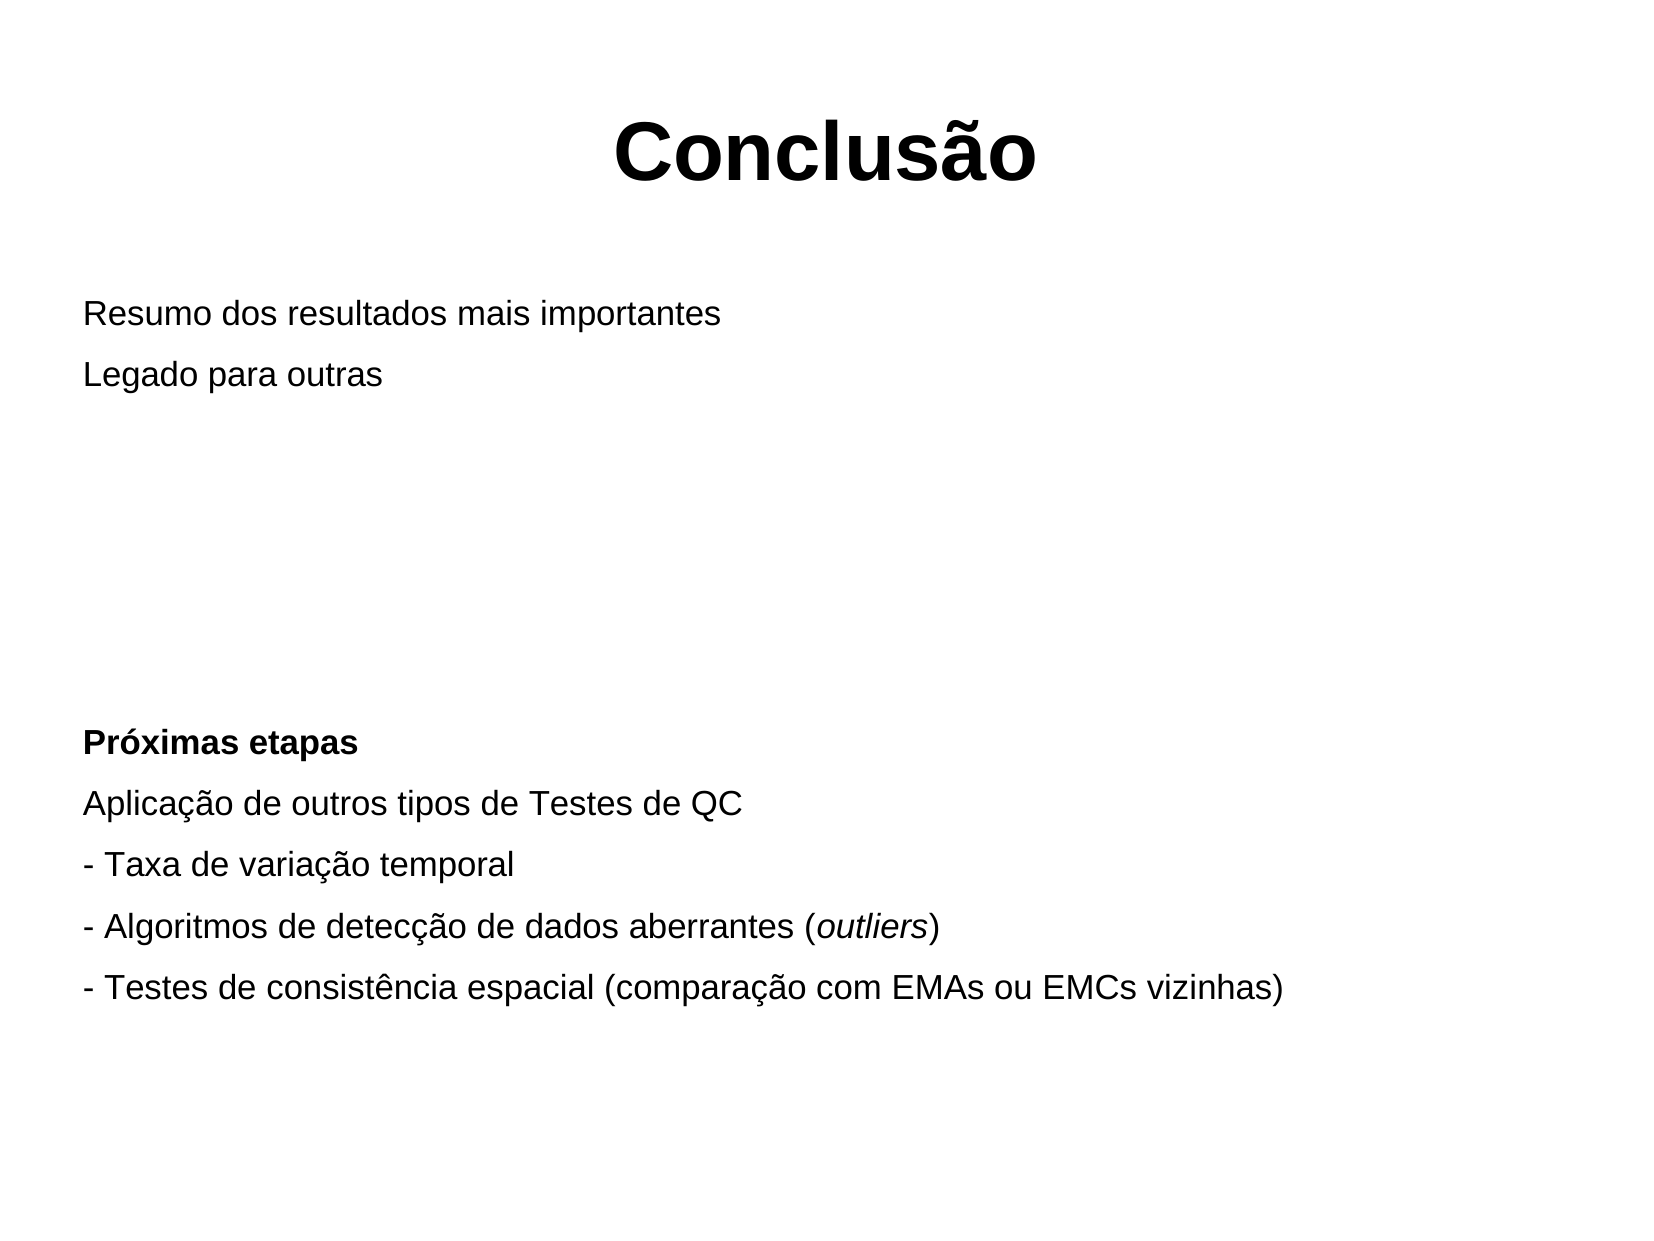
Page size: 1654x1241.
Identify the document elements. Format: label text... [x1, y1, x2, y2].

list Resumo dos resultados mais importantes Legado para outras Próximas etapas Aplicação de outros tipos de Testes de QC - Taxa de variação temporal - Algoritmos de detecção de dados aberrantes (outliers) - Testes de consistência espacial (comparação com EMAs ou EMCs vizinhas) [82, 290, 1569, 1008]
title Conclusão [82, 49, 1569, 255]
